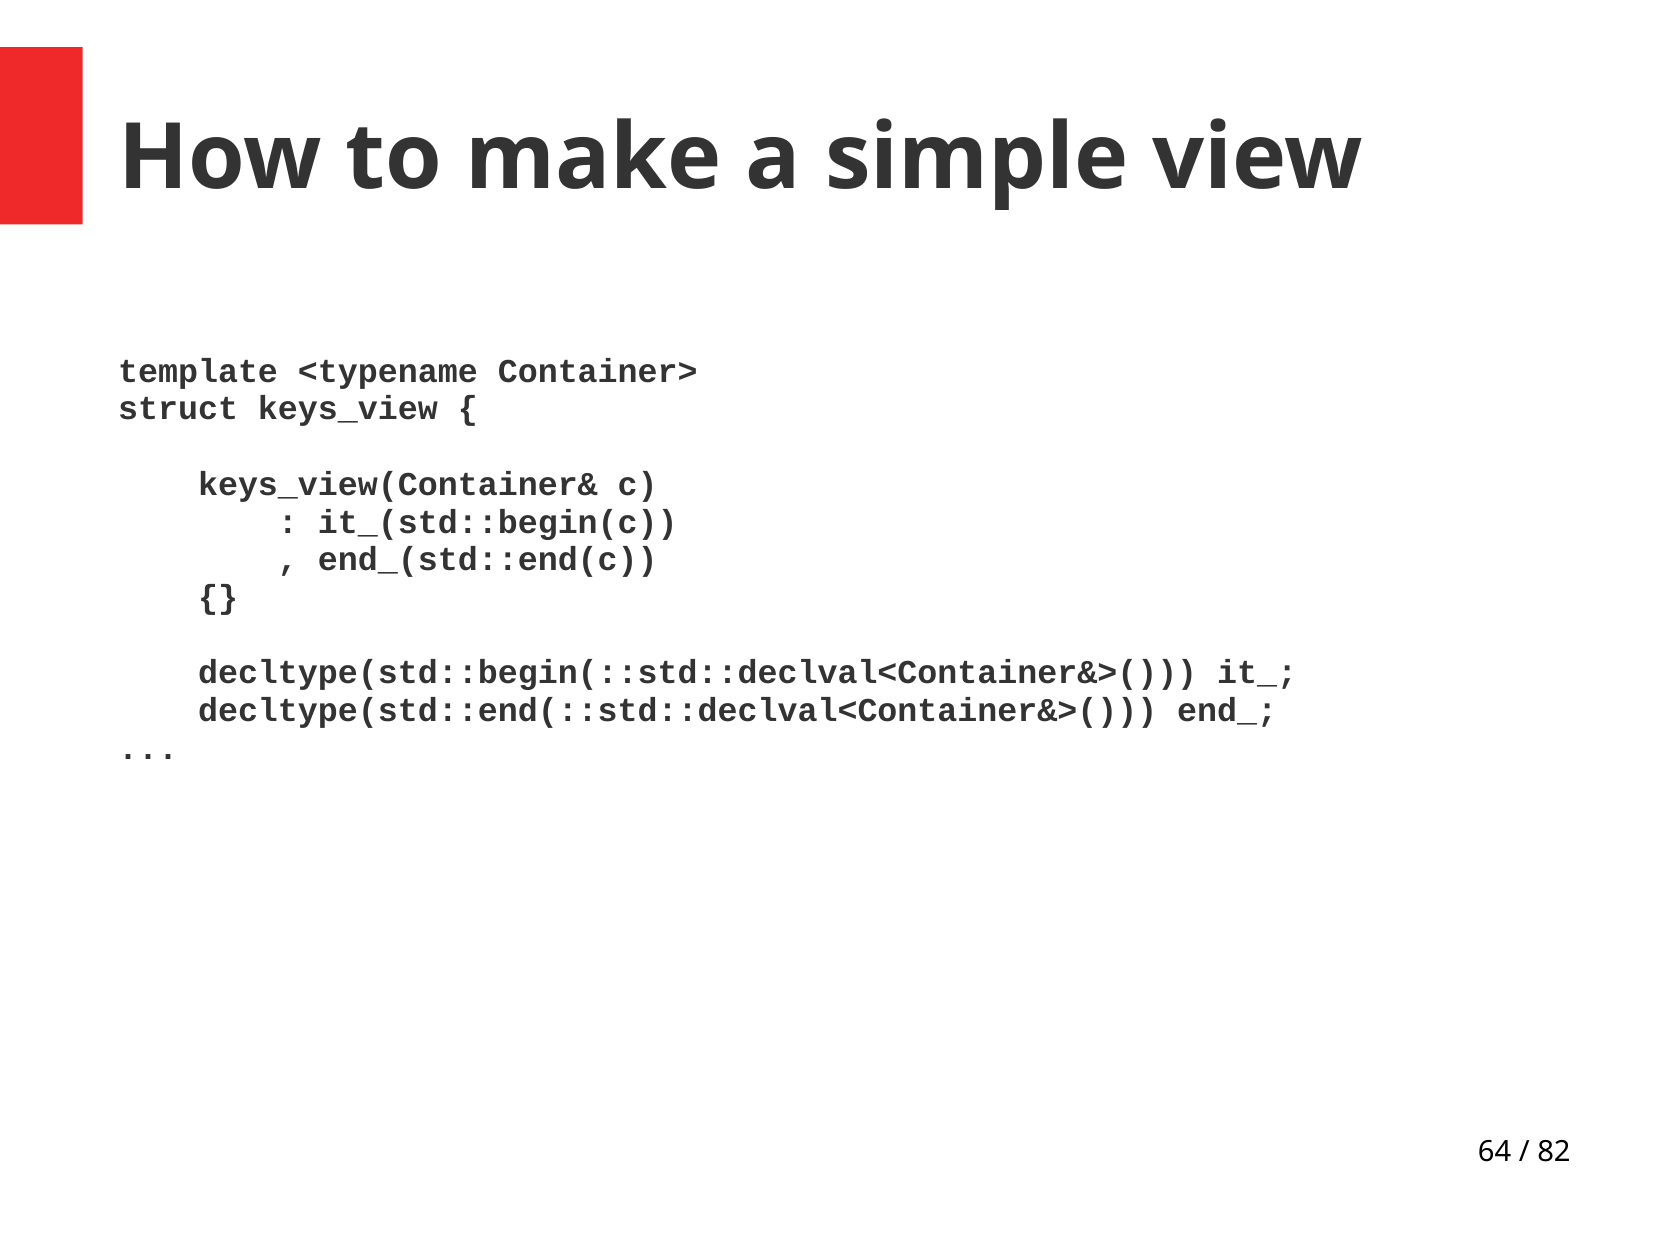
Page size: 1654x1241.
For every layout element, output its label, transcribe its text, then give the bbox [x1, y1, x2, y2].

title How to make a simple view [118, 49, 1571, 257]
list template <typename Container> struct keys_view { keys_view(Container& c) : it_(std::begin(c)) , end_(std::end(c)) {} decltype(std::begin(::std::declval<Container&>())) it_; decltype(std::end(::std::declval<Container&>())) end_; ... [118, 354, 1536, 1074]
